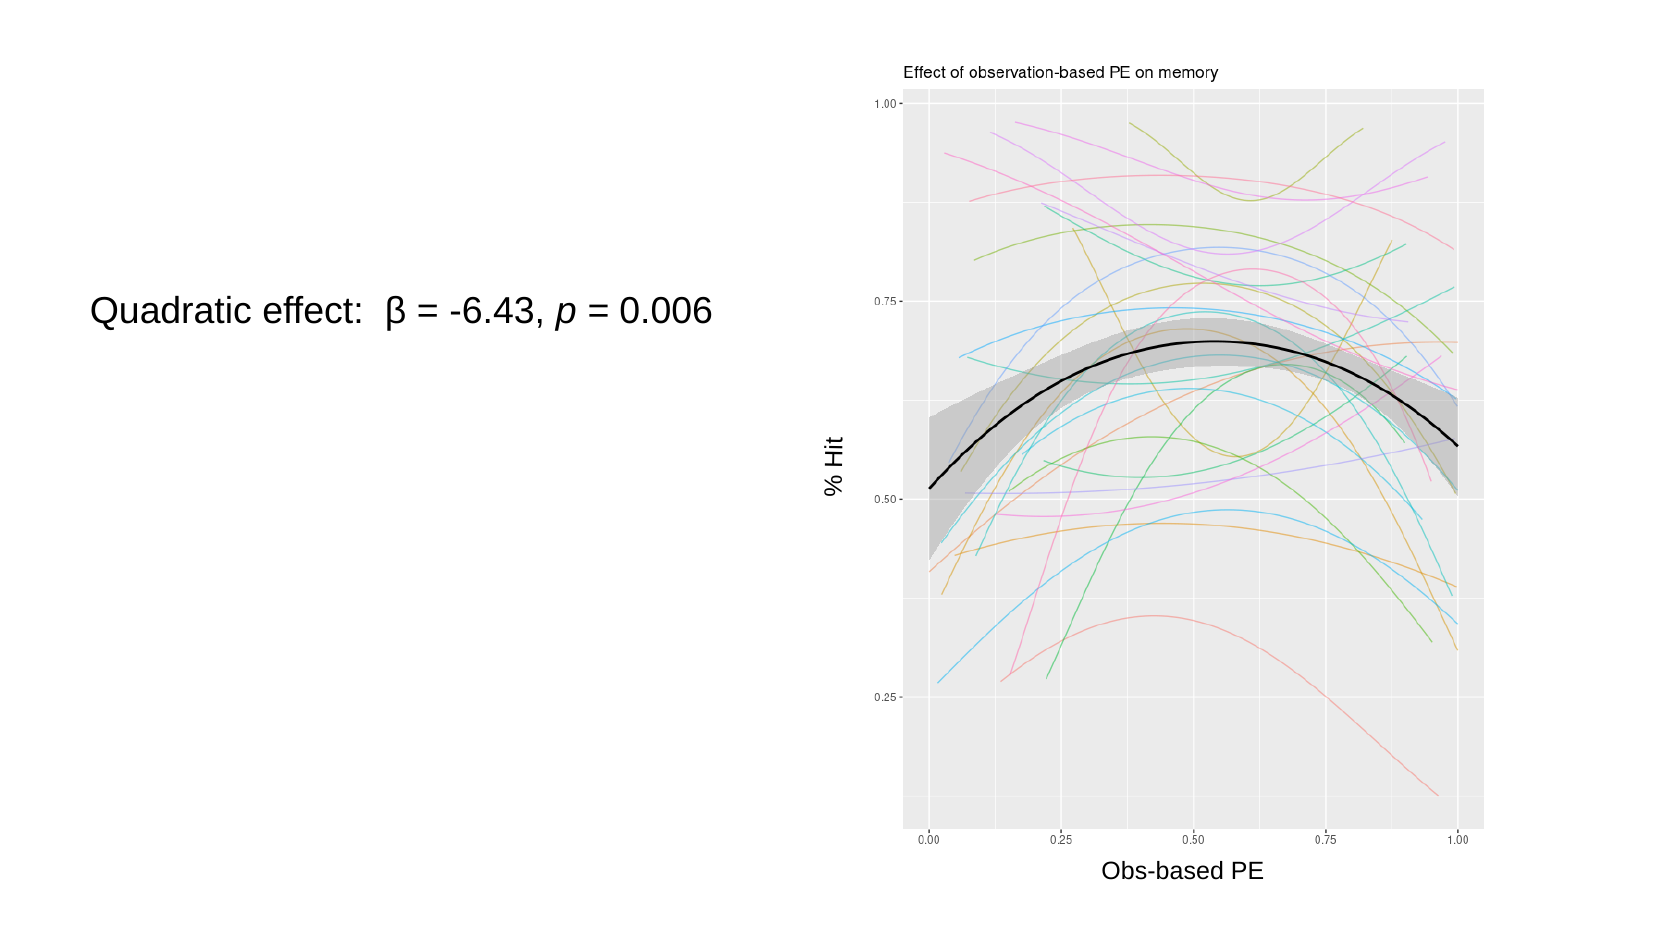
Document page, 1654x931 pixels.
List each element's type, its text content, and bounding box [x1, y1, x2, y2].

picture [862, 60, 1493, 855]
text_box Quadratic effect: β = -6.43, p = 0.006 [75, 240, 796, 339]
text_box % Hit [811, 421, 873, 513]
text_box Obs-based PE [1086, 849, 1387, 910]
